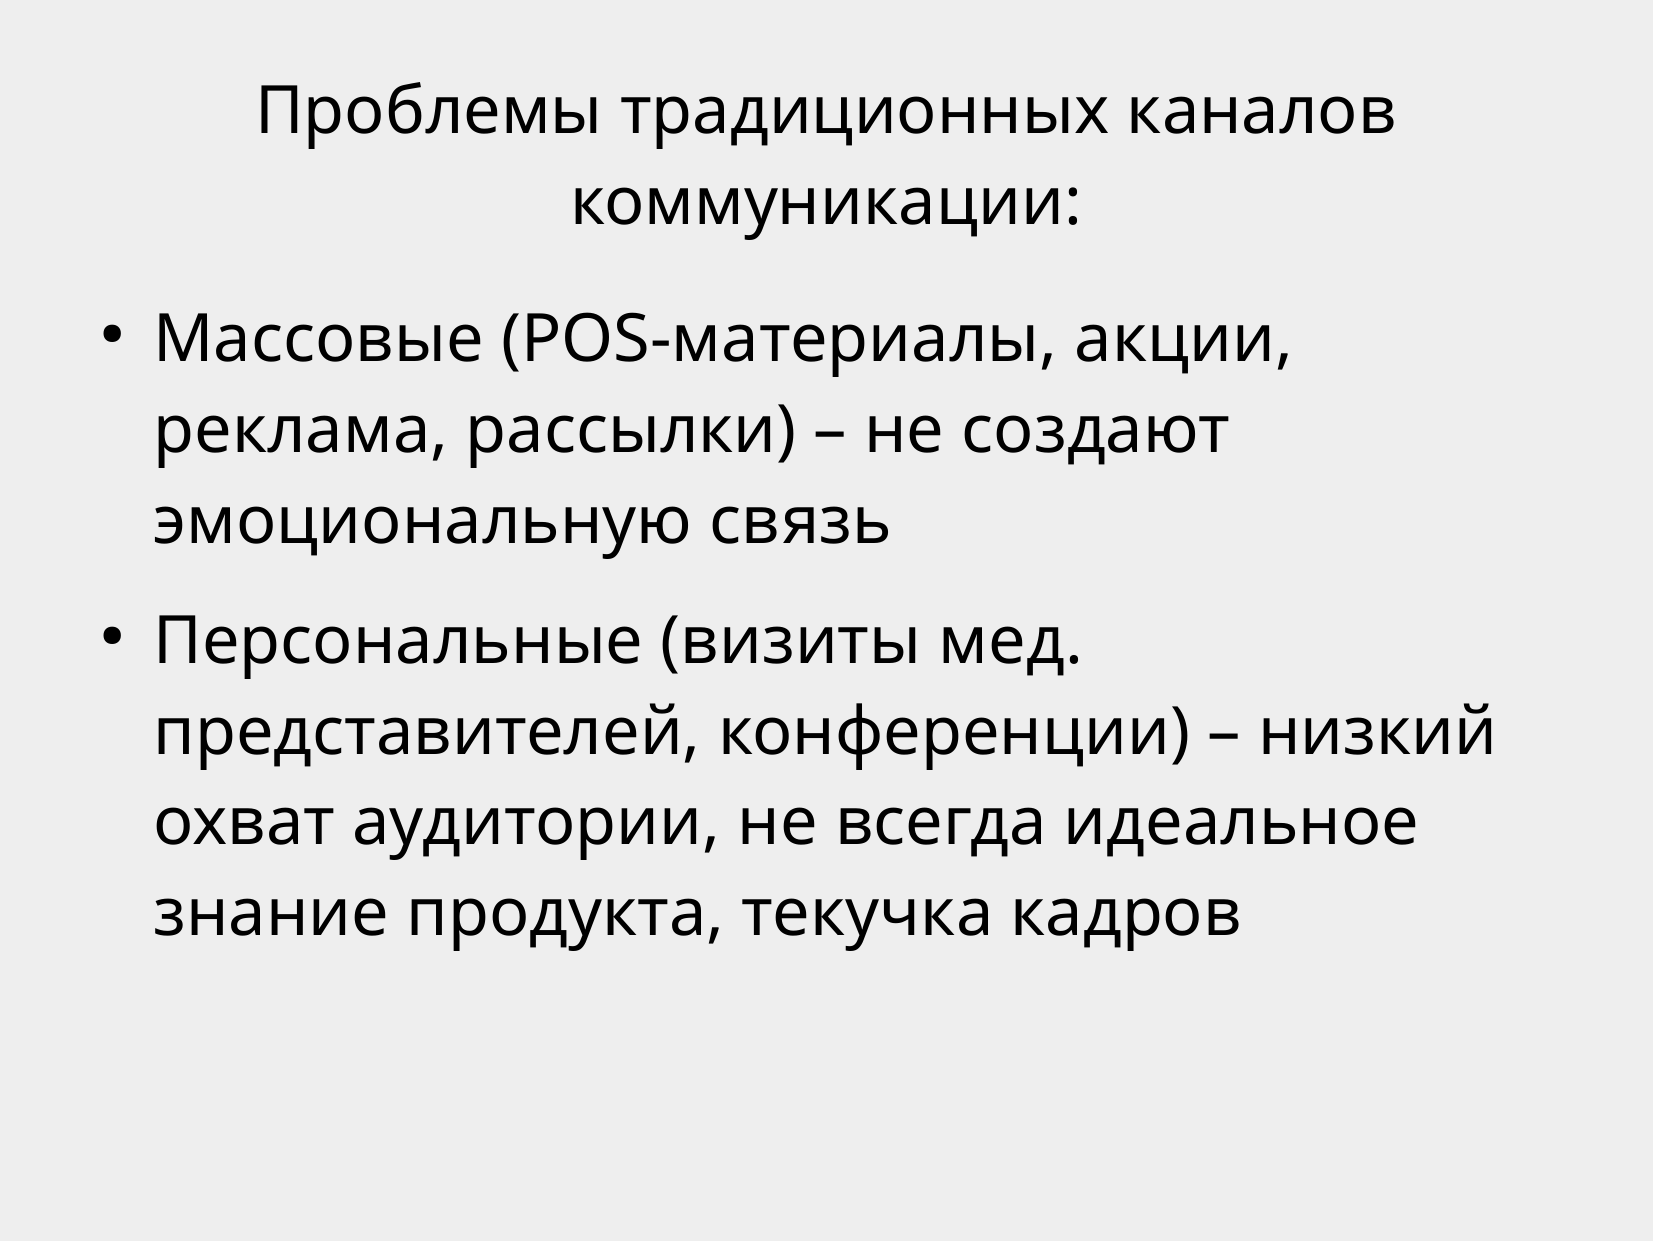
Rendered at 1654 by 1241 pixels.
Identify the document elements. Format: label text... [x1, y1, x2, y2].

list Массовые (POS-материалы, акции, реклама, рассылки) – не создают эмоциональную связь Персональные (визиты мед. представителей, конференции) – низкий охват аудитории, не всегда идеальное знание продукта, текучка кадров [82, 290, 1571, 1109]
title Проблемы традиционных каналов коммуникации: [82, 49, 1571, 257]
